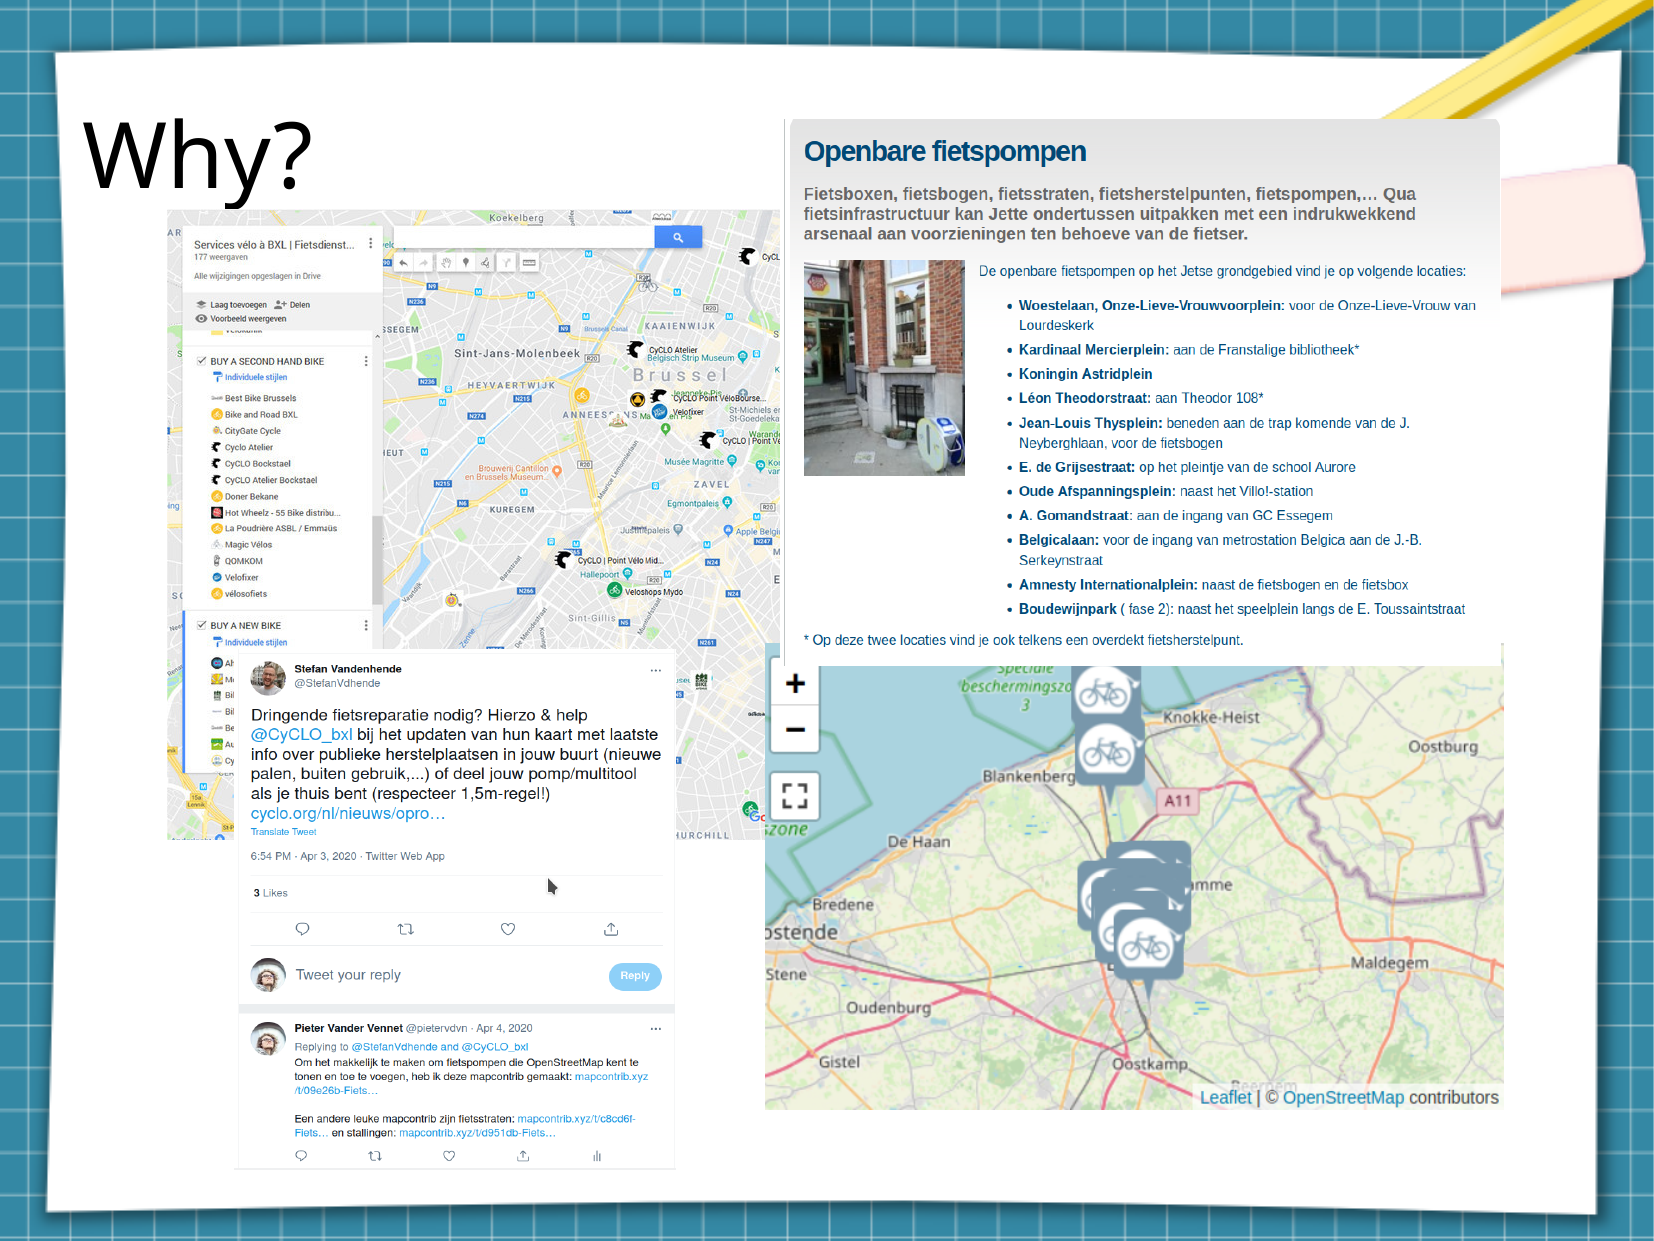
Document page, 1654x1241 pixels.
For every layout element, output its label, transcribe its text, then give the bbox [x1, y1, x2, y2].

picture [0, 0, 1654, 1241]
title Why? [82, 49, 1571, 257]
